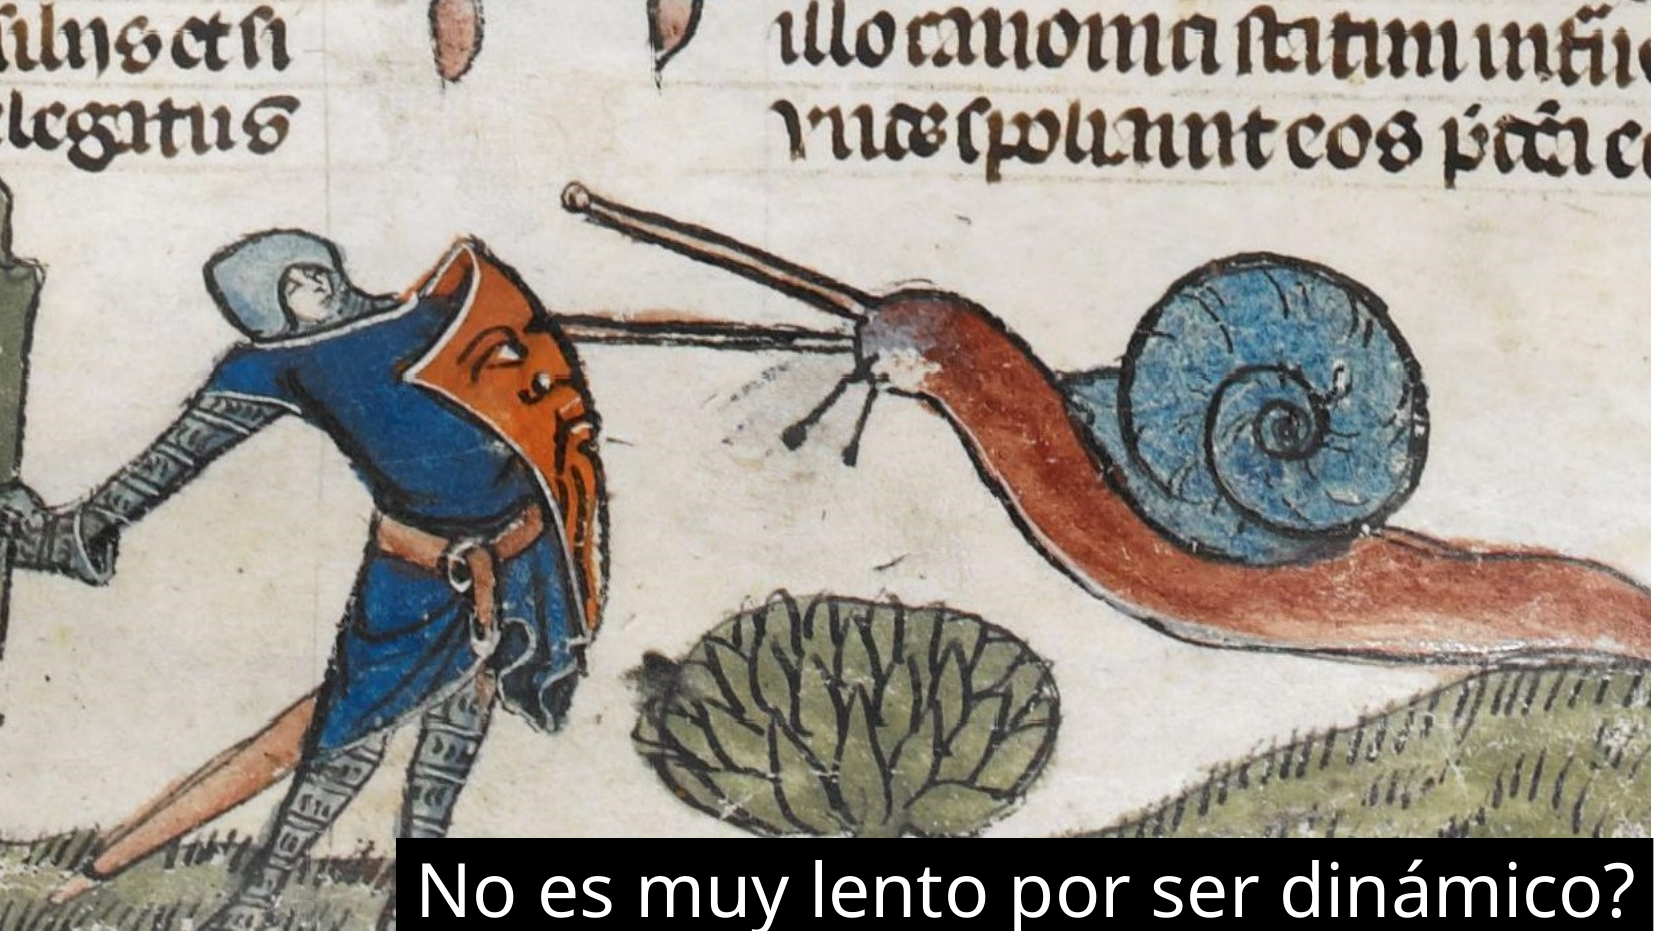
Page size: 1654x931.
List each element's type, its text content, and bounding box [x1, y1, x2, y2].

picture [0, 0, 1651, 931]
text_box No es muy lento por ser dinámico? [292, 830, 1654, 931]
